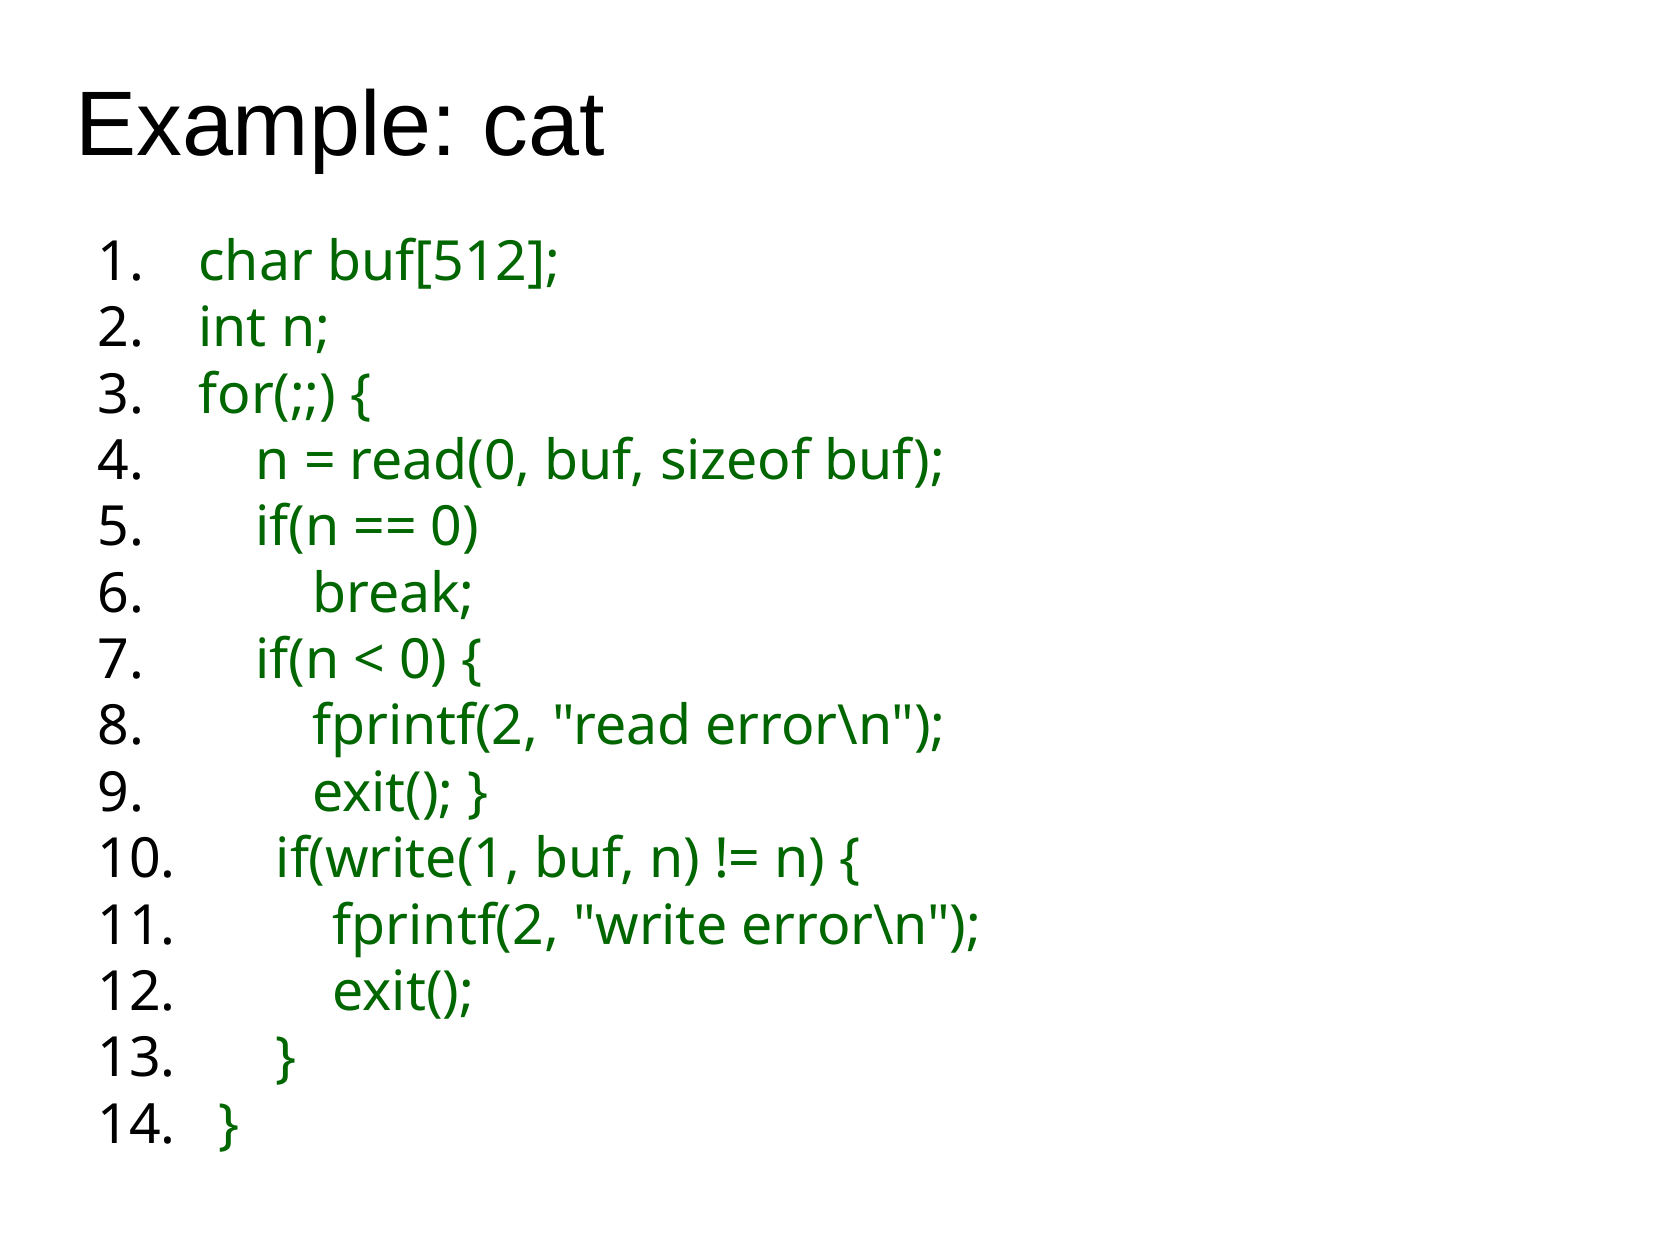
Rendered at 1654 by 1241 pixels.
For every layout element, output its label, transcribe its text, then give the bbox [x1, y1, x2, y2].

title Example: cat [75, 49, 1538, 188]
list char buf[512]; int n; for(;;) { n = read(0, buf, sizeof buf); if(n == 0) break; if(n < 0) { fprintf(2, "read error\n"); exit(); } if(write(1, buf, n) != n) { fprintf(2, "write error\n"); exit(); } } [82, 225, 1571, 1163]
